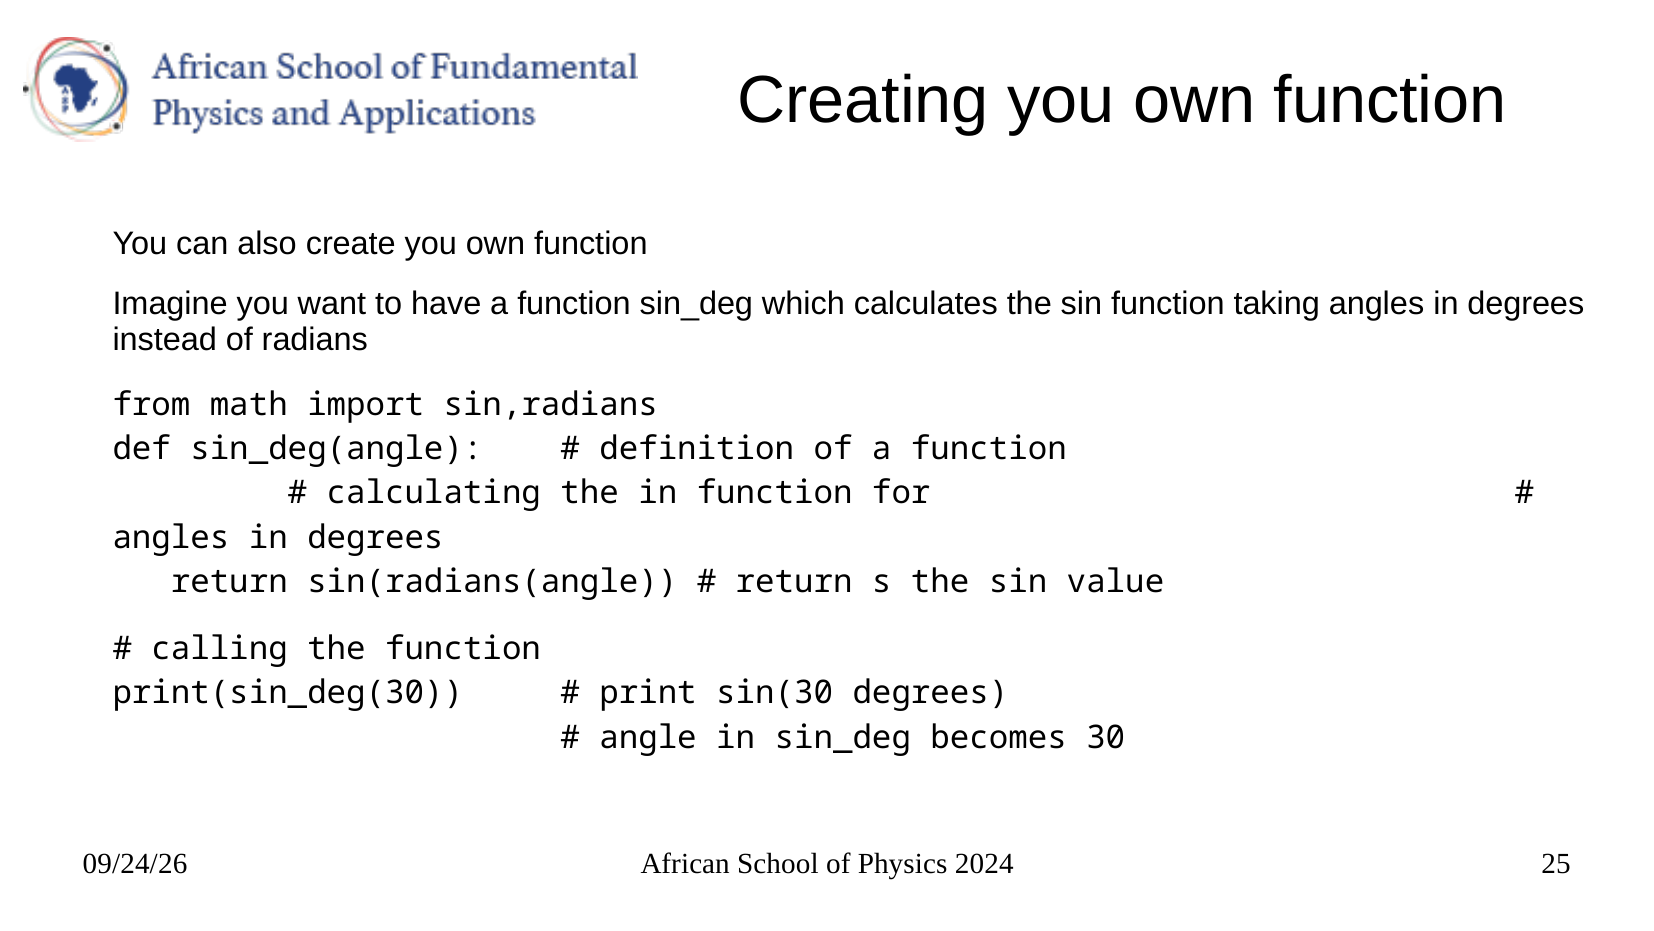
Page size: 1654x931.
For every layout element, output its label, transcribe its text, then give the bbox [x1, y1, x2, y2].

title Creating you own function [635, 21, 1610, 177]
list You can also create you own function Imagine you want to have a function sin_deg which calculates the sin function taking angles in degrees instead of radians from math import sin,radians def sin_deg(angle): # definition of a function # calculating the in function for # angles in degrees return sin(radians(angle)) # return s the sin value # calling the function print(sin_deg(30)) # print sin(30 degrees) # angle in sin_deg becomes 30 [112, 225, 1601, 765]
picture [23, 37, 635, 142]
